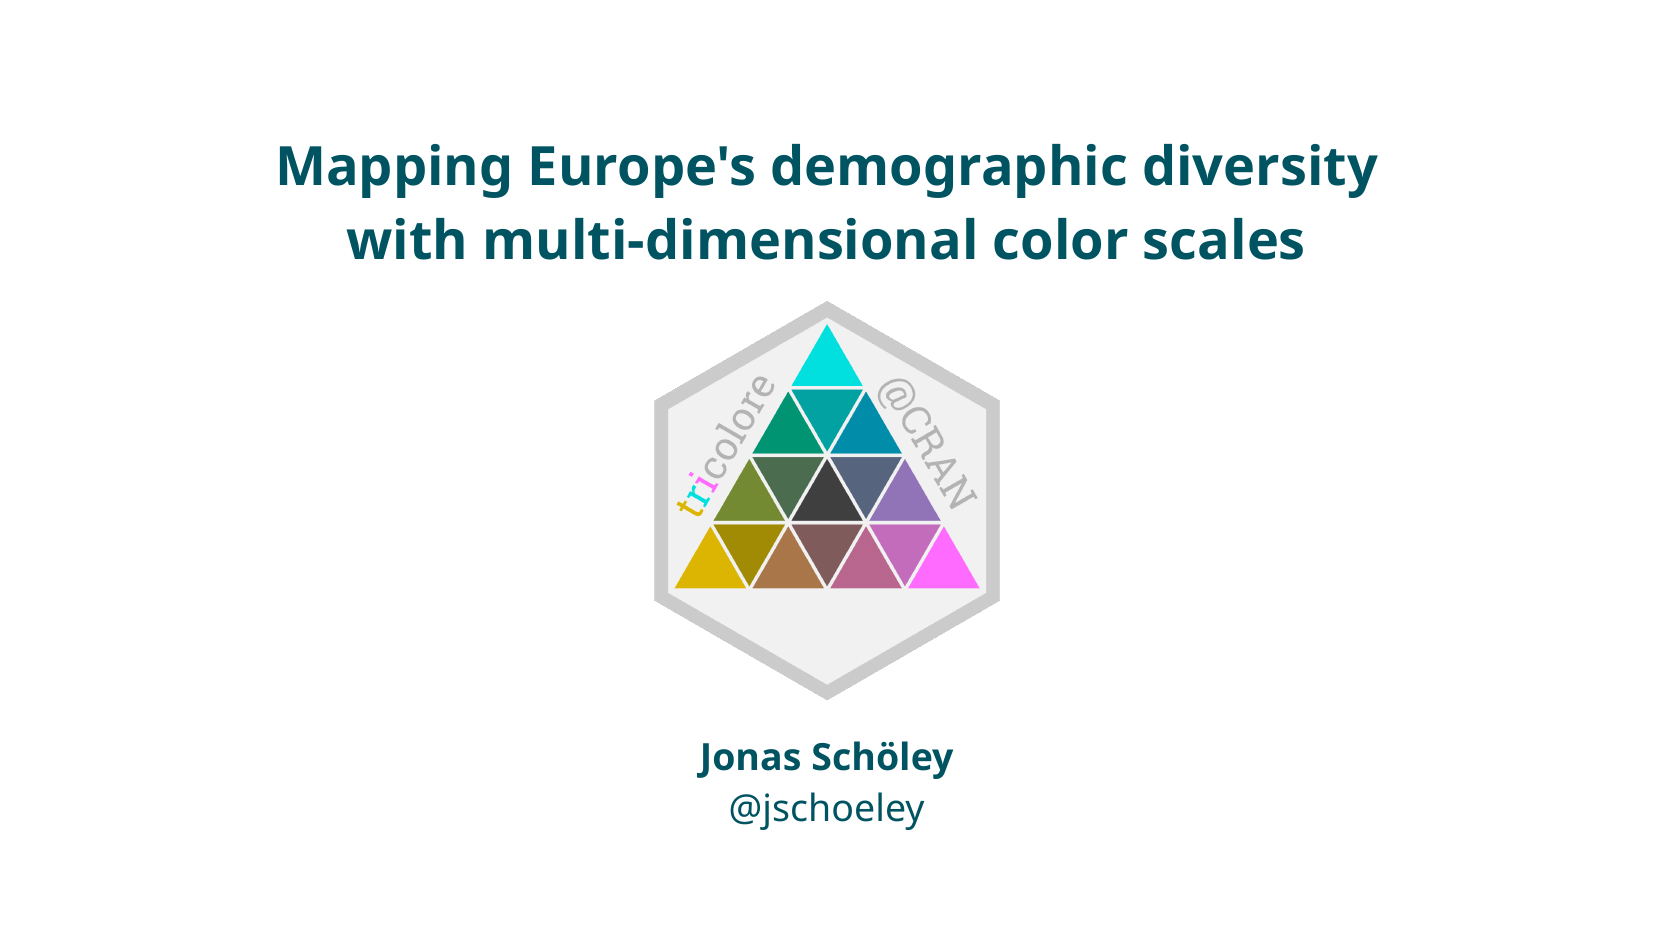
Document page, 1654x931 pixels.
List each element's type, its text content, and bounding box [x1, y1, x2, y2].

picture [654, 301, 1000, 700]
text_box Jonas Schöley @jschoeley [429, 723, 1225, 837]
text_box Mapping Europe's demographic diversity with multi-dimensional color scales [196, 120, 1457, 279]
